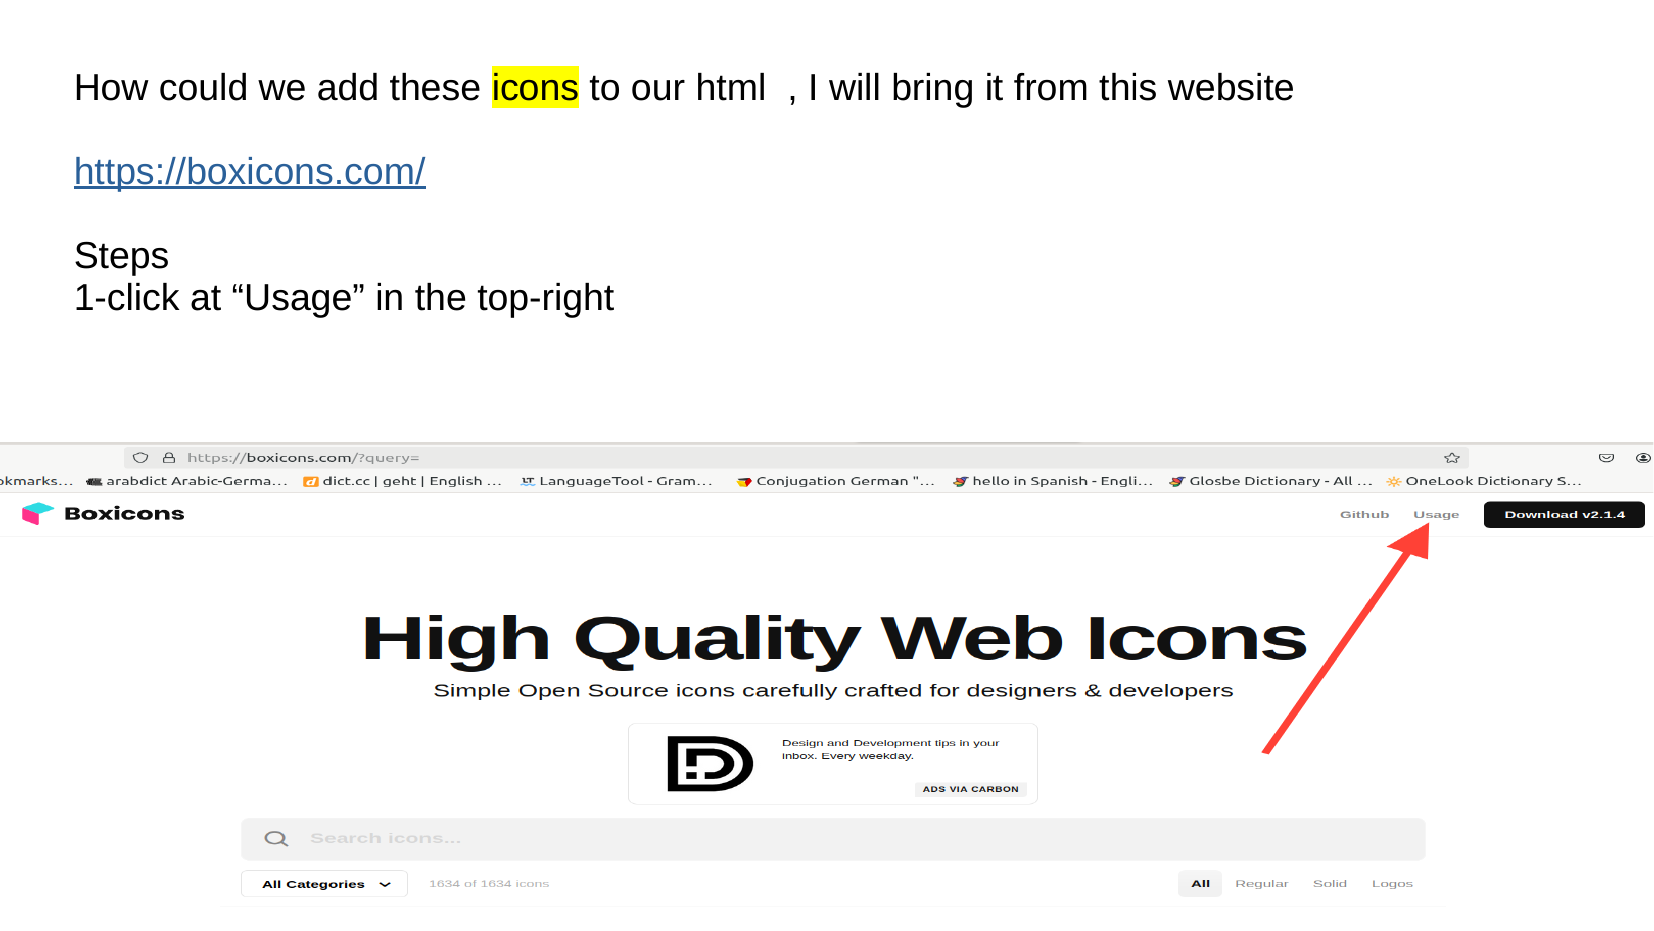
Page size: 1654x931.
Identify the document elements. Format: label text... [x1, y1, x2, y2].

picture [0, 442, 1654, 931]
text_box How could we add these icons to our html , I will bring it from this website https://boxicons.com/ Steps 1-click at “Usage” in the top-right [59, 59, 1418, 326]
